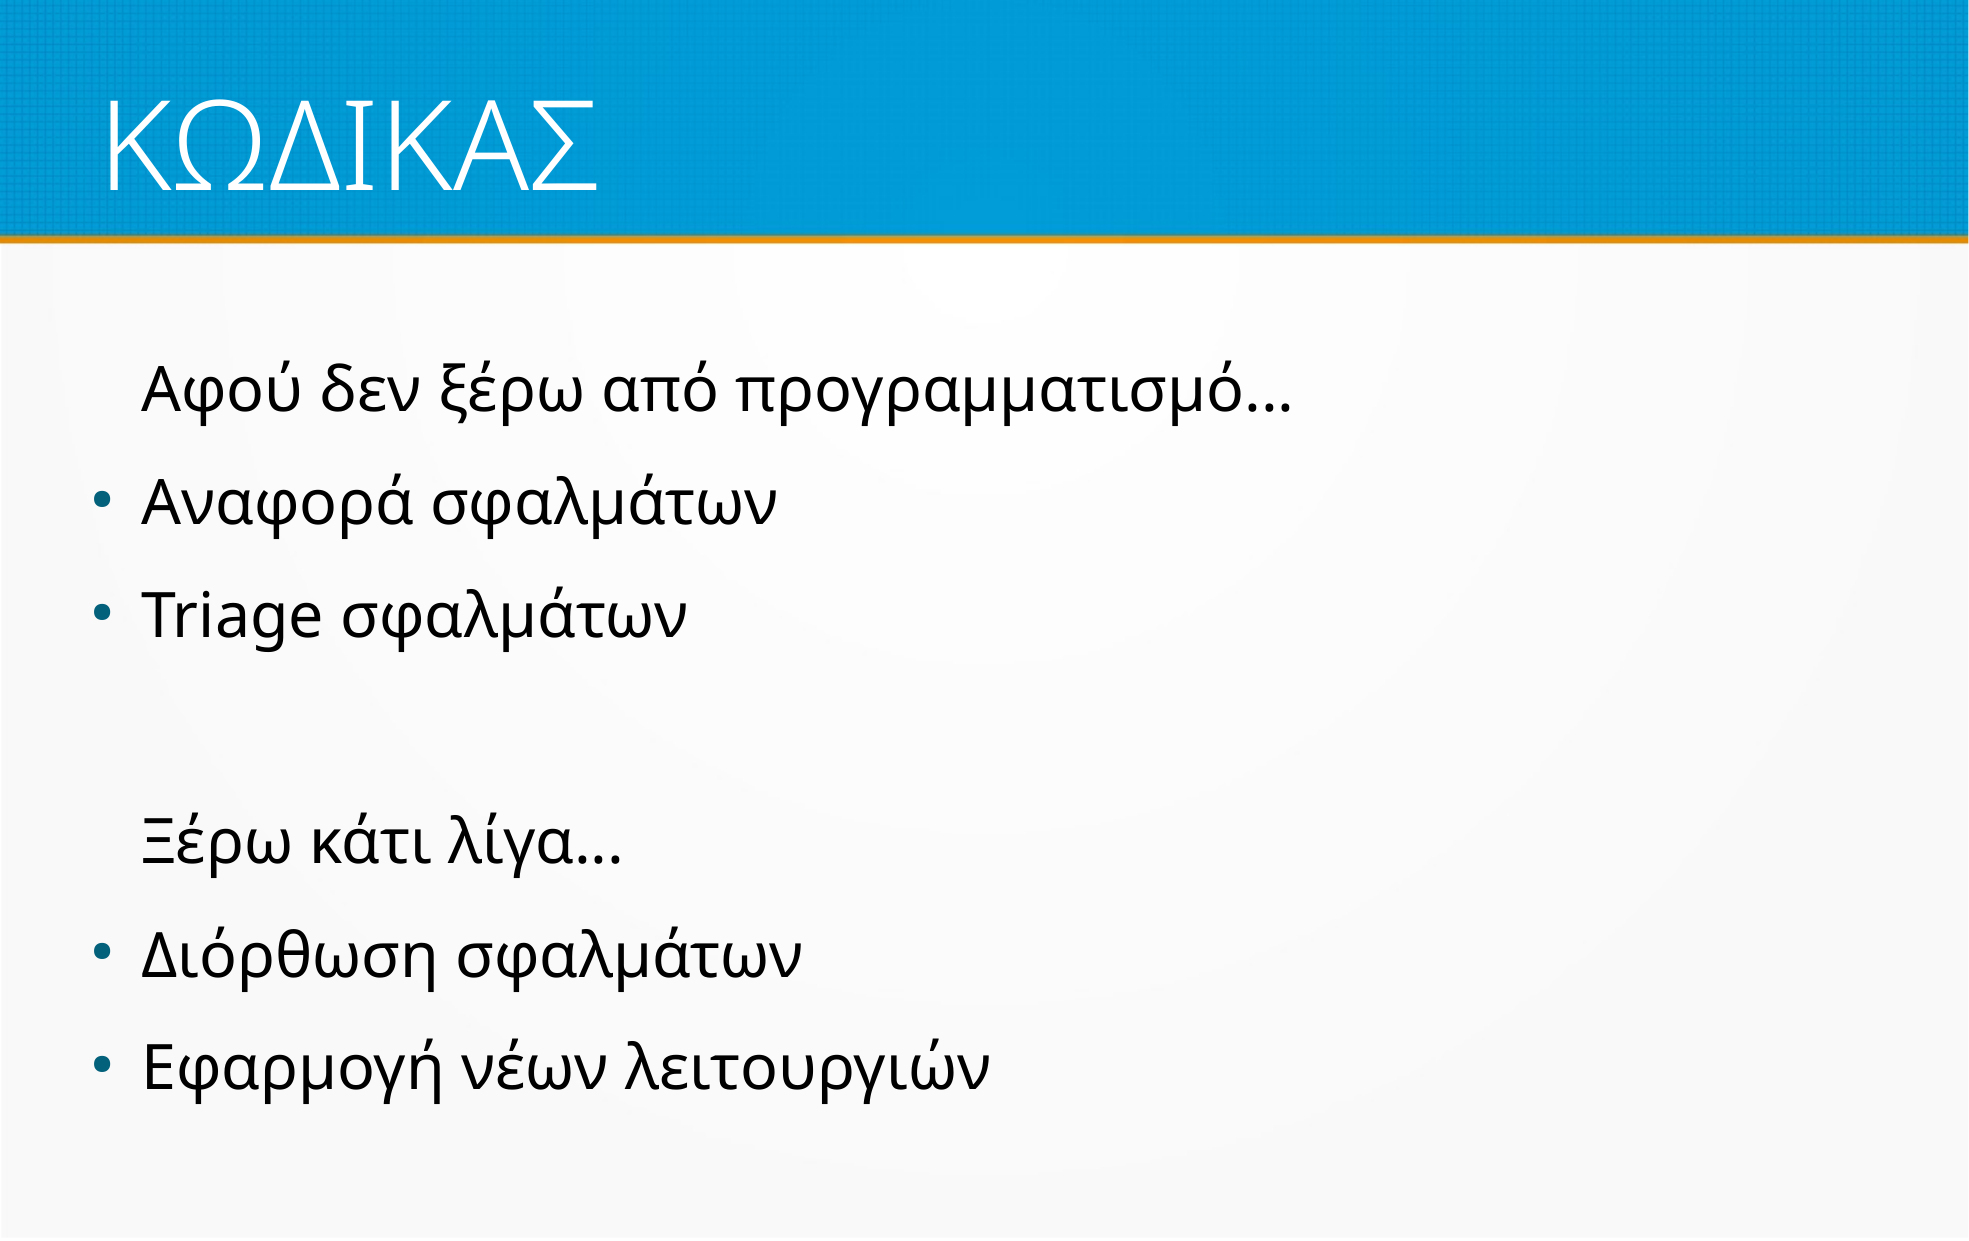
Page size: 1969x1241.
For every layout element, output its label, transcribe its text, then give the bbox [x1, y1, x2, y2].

title ΚΩΔΙΚΑΣ [98, 19, 1870, 227]
picture [0, 233, 1969, 1241]
list Αφού δεν ξέρω από προγραμματισμό... Αναφορά σφαλμάτων Triage σφαλμάτων Ξέρω κάτι λίγα... Διόρθωση σφαλμάτων Εφαρμογή νέων λειτουργιών [74, 344, 1878, 1110]
